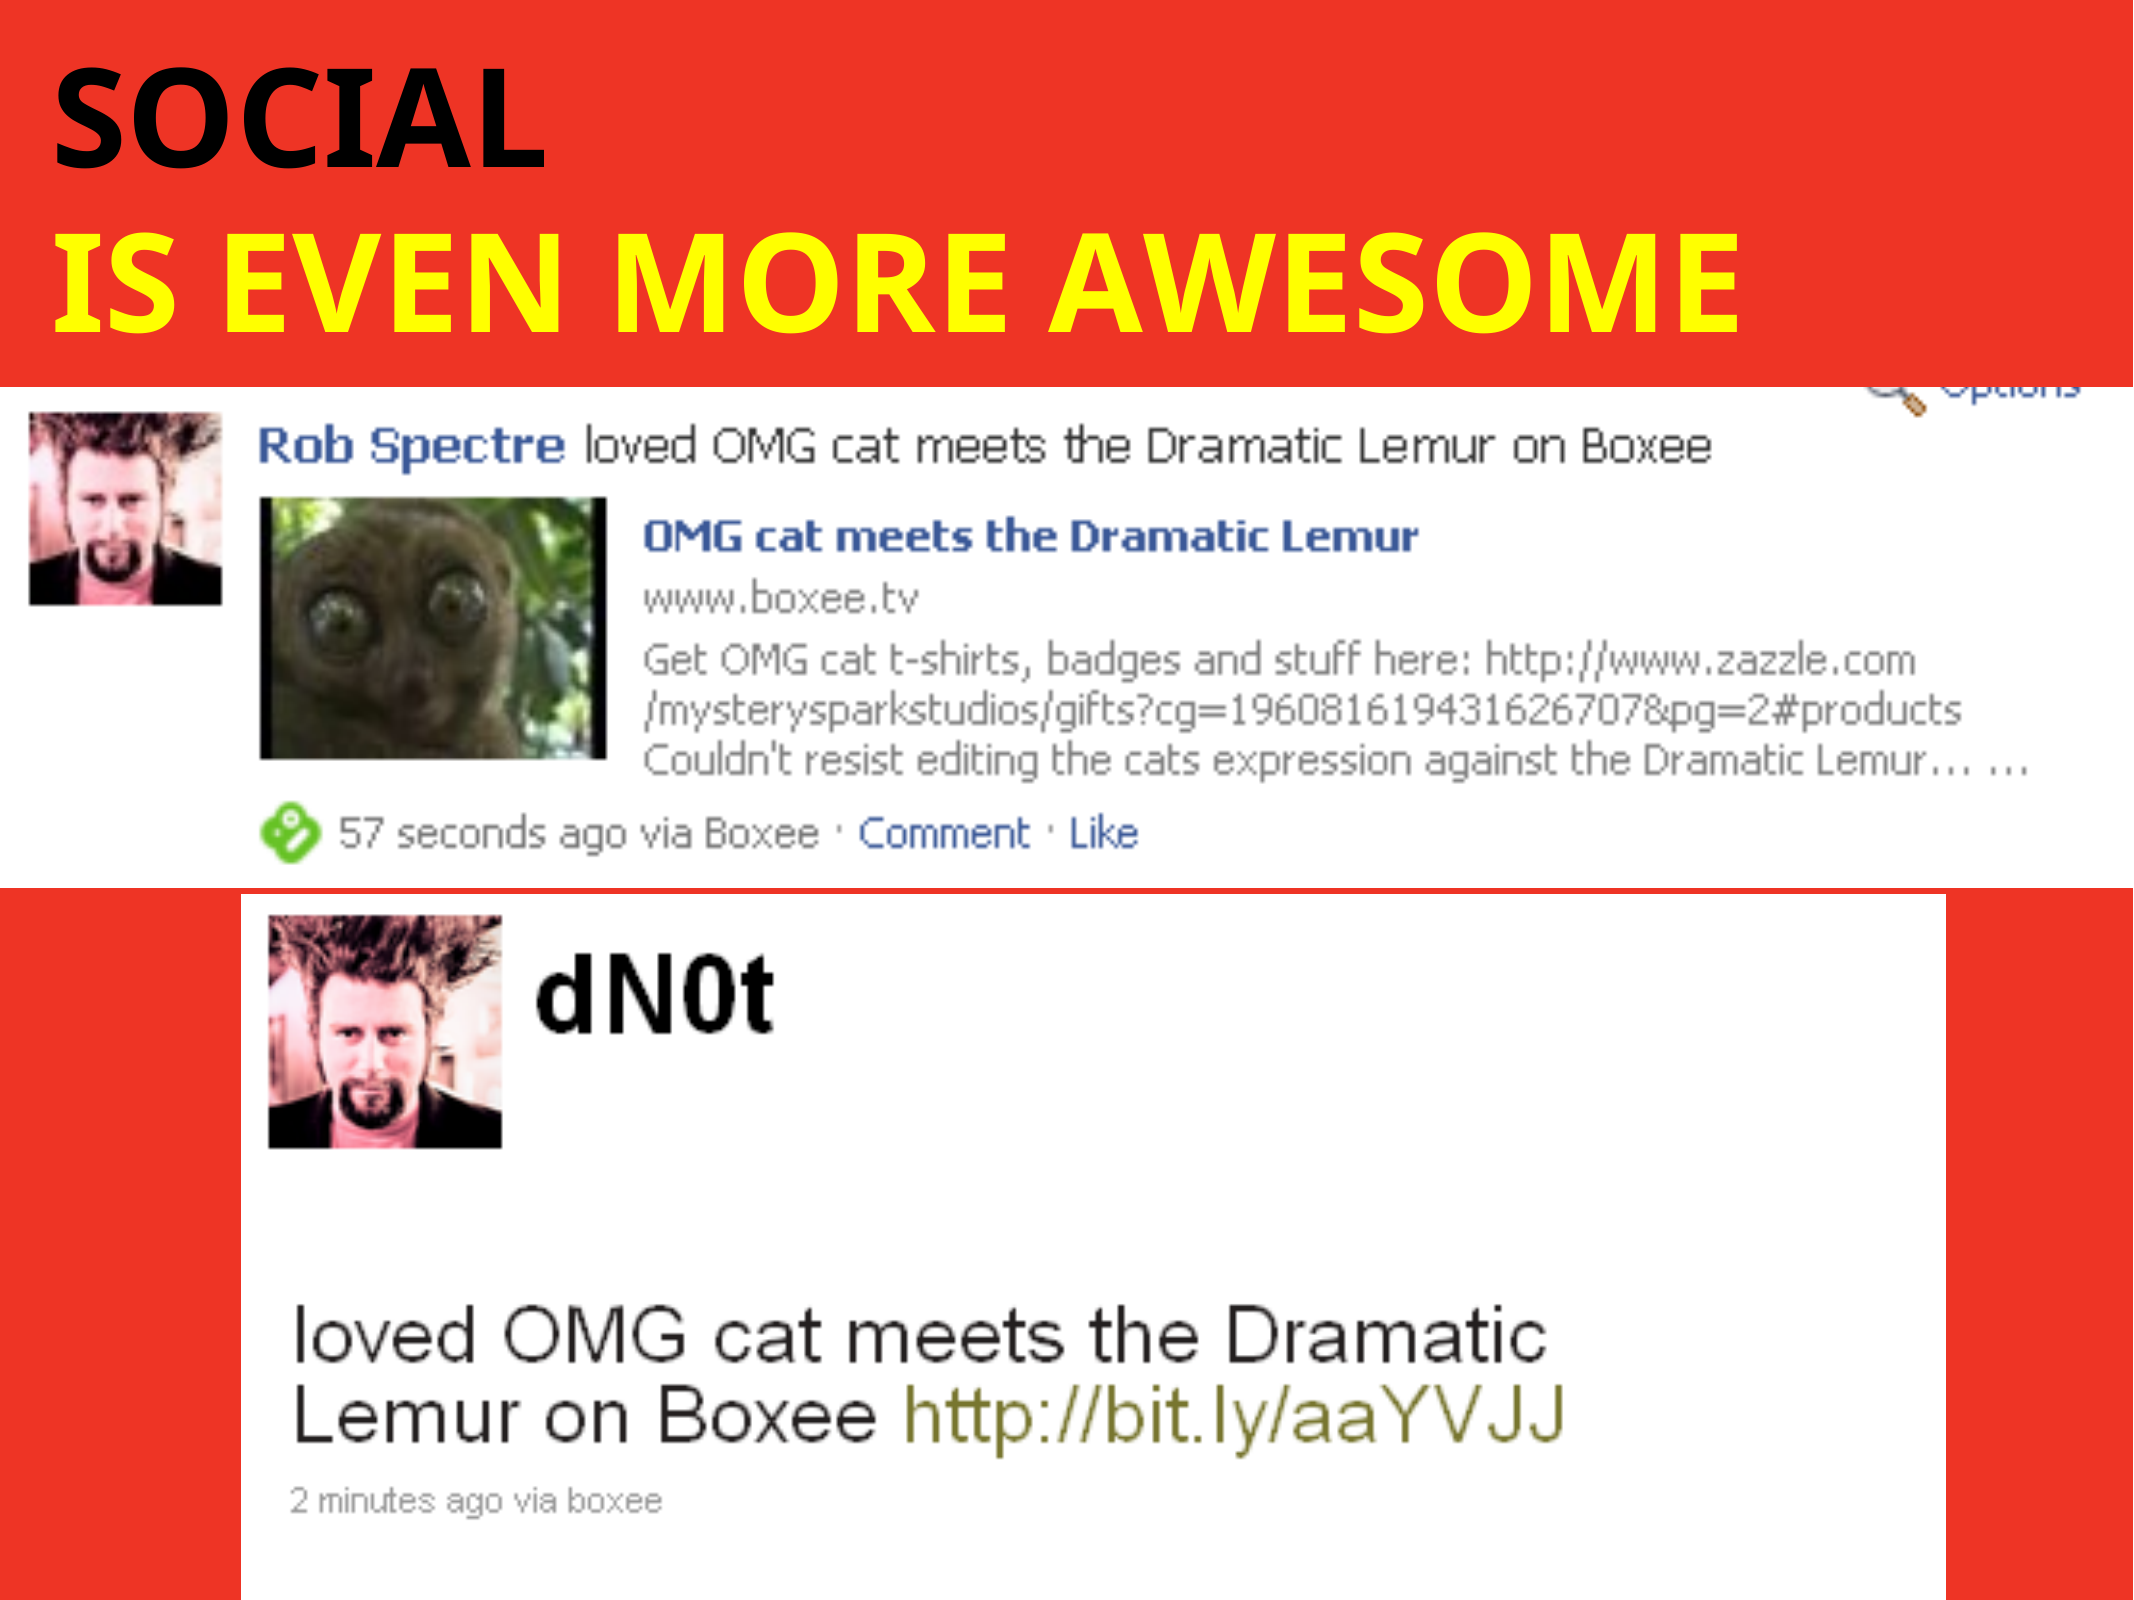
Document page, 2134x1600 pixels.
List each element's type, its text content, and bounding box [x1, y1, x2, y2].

picture [241, 894, 1946, 1600]
picture [0, 387, 2134, 888]
text_box SOCIAL IS EVEN MORE AWESOME [41, 29, 2055, 387]
